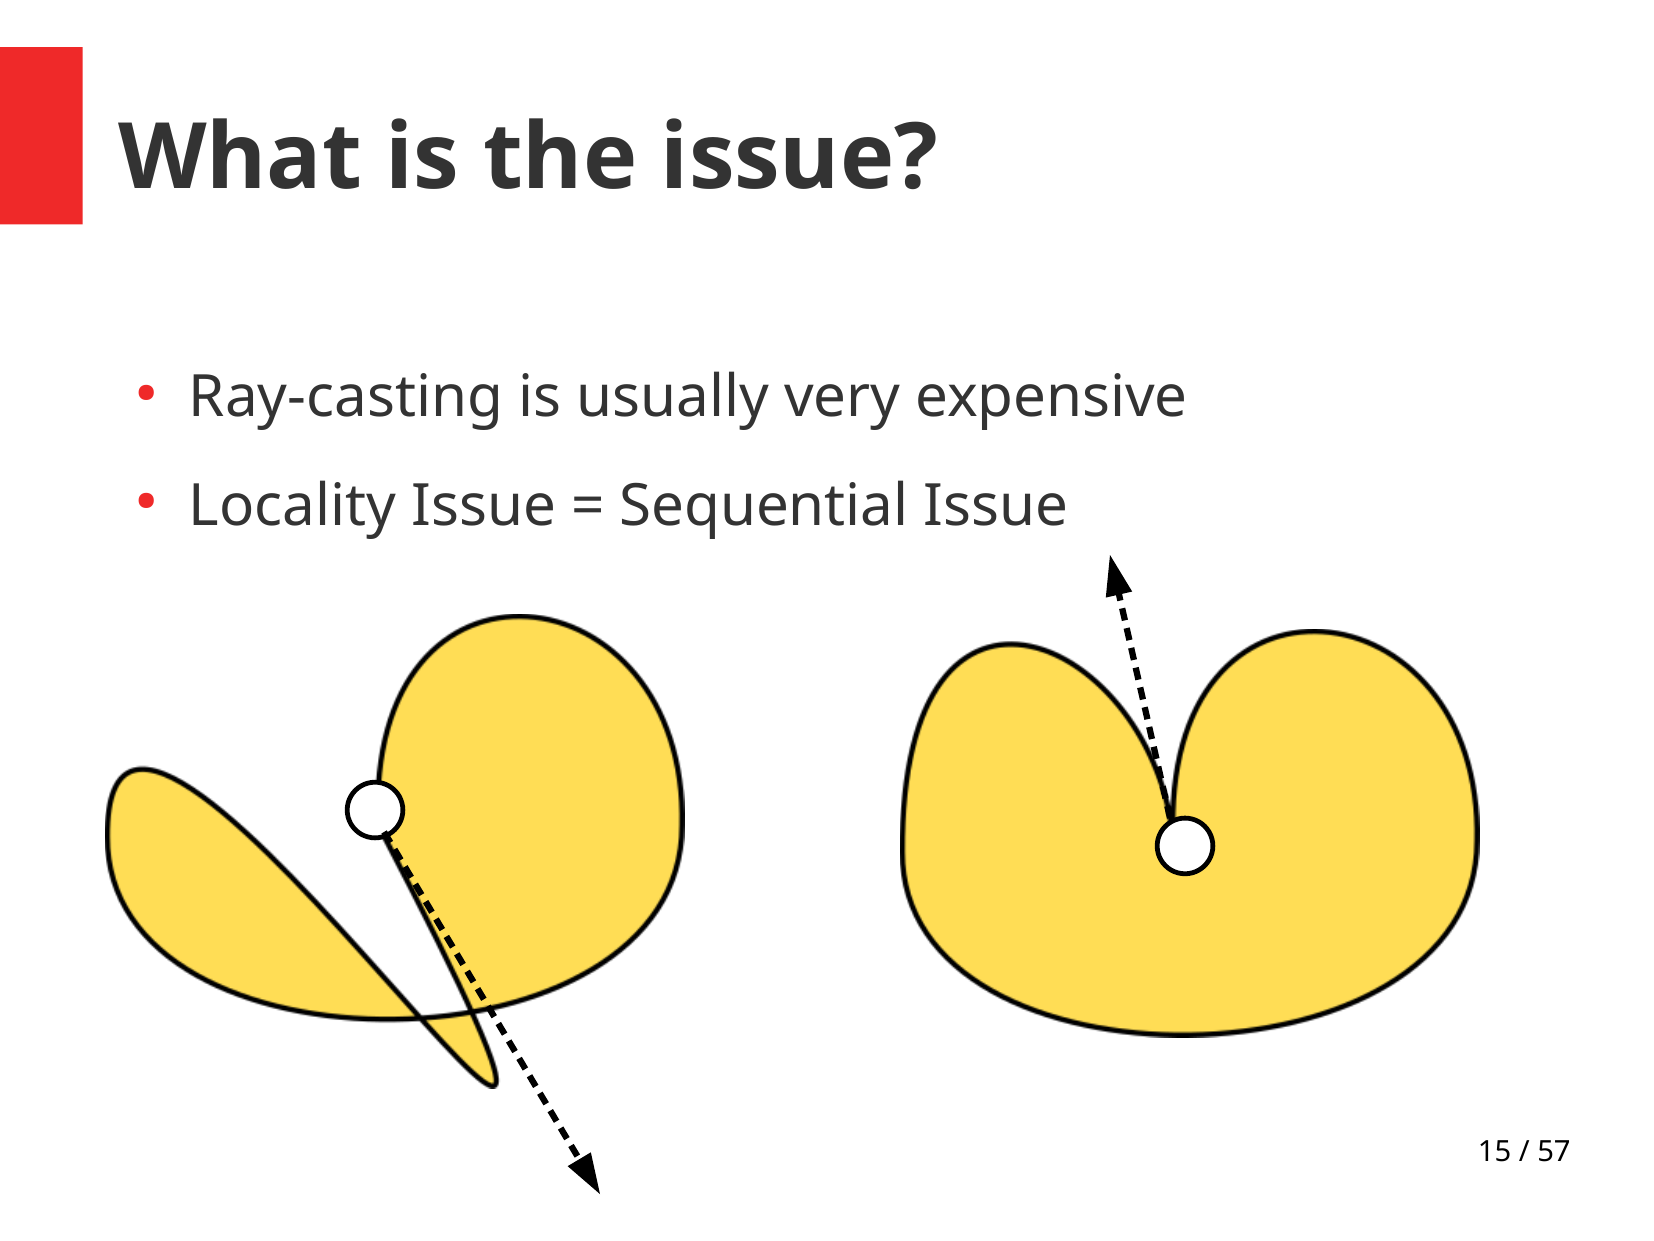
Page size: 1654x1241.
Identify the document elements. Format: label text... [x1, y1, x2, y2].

list Ray-casting is usually very expensive Locality Issue = Sequential Issue [118, 354, 1536, 616]
picture [105, 614, 685, 1089]
title What is the issue? [118, 49, 1571, 257]
picture [900, 629, 1480, 1038]
text_box [1157, 818, 1213, 874]
text_box [347, 782, 403, 838]
